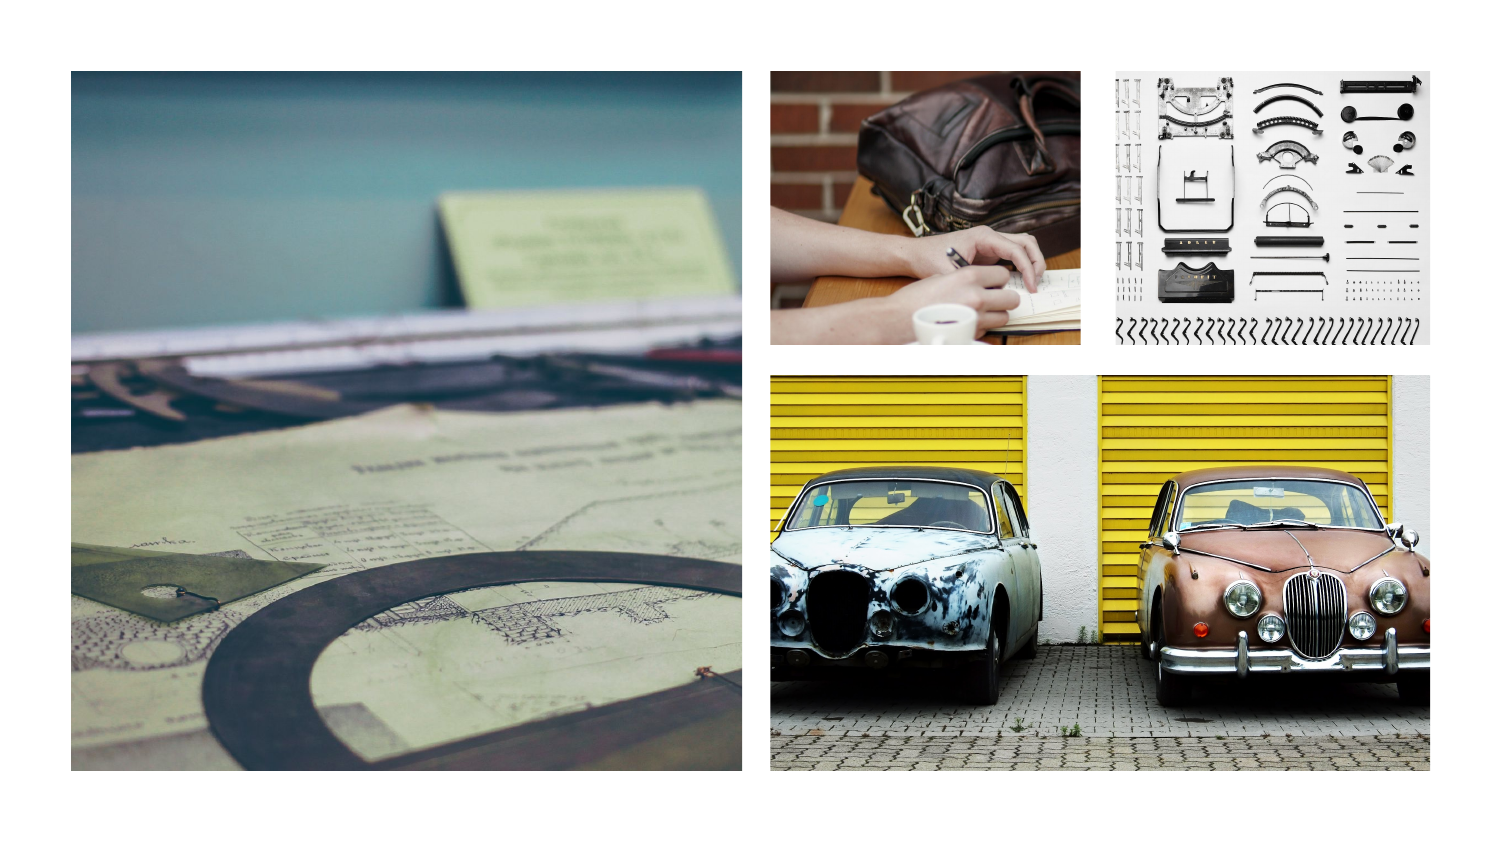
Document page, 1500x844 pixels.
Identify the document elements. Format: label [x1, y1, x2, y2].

picture [770, 375, 1431, 771]
picture [71, 71, 743, 771]
picture [1115, 71, 1431, 345]
picture [770, 71, 1081, 345]
